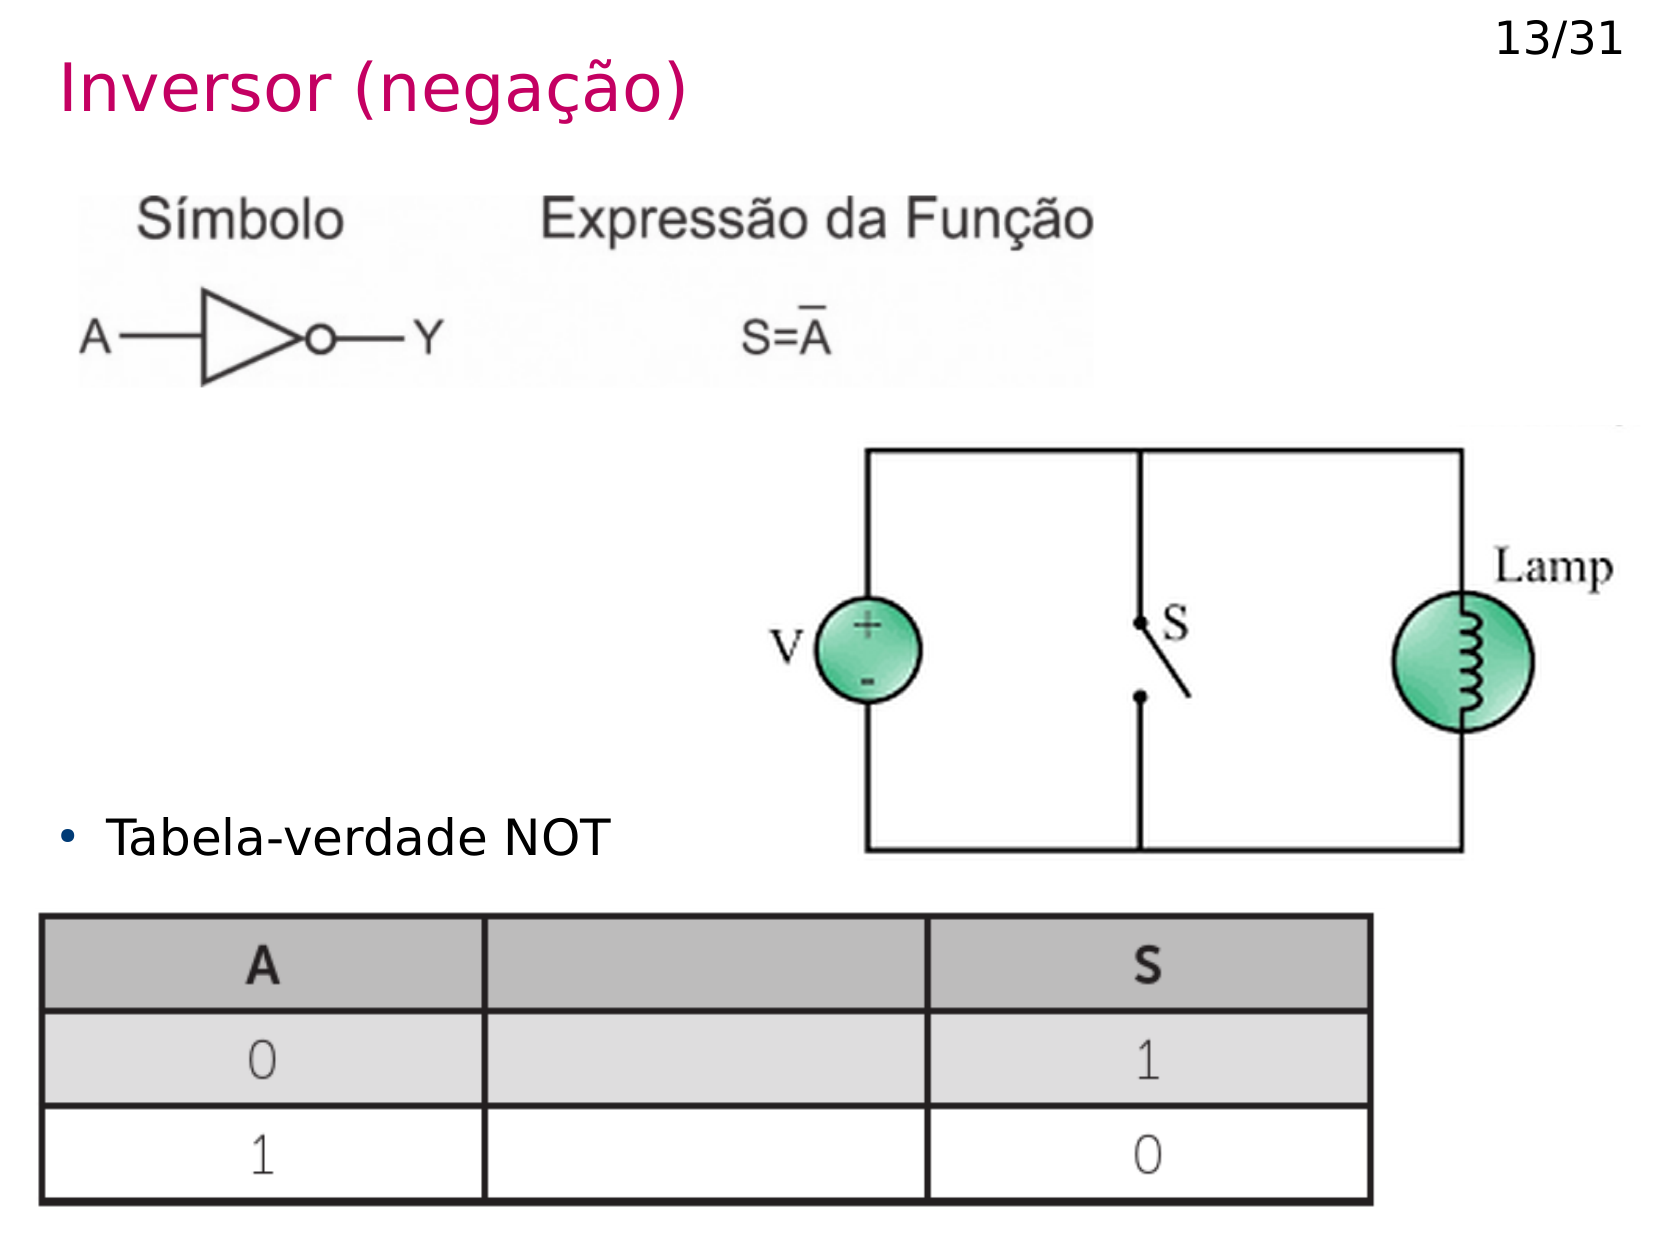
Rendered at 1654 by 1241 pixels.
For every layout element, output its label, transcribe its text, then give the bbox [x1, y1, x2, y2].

list Tabela-verdade NOT [59, 779, 1625, 1211]
picture [59, 188, 1103, 397]
title Inversor (negação) [59, 29, 1625, 148]
picture [35, 907, 1385, 1211]
picture [755, 425, 1641, 875]
